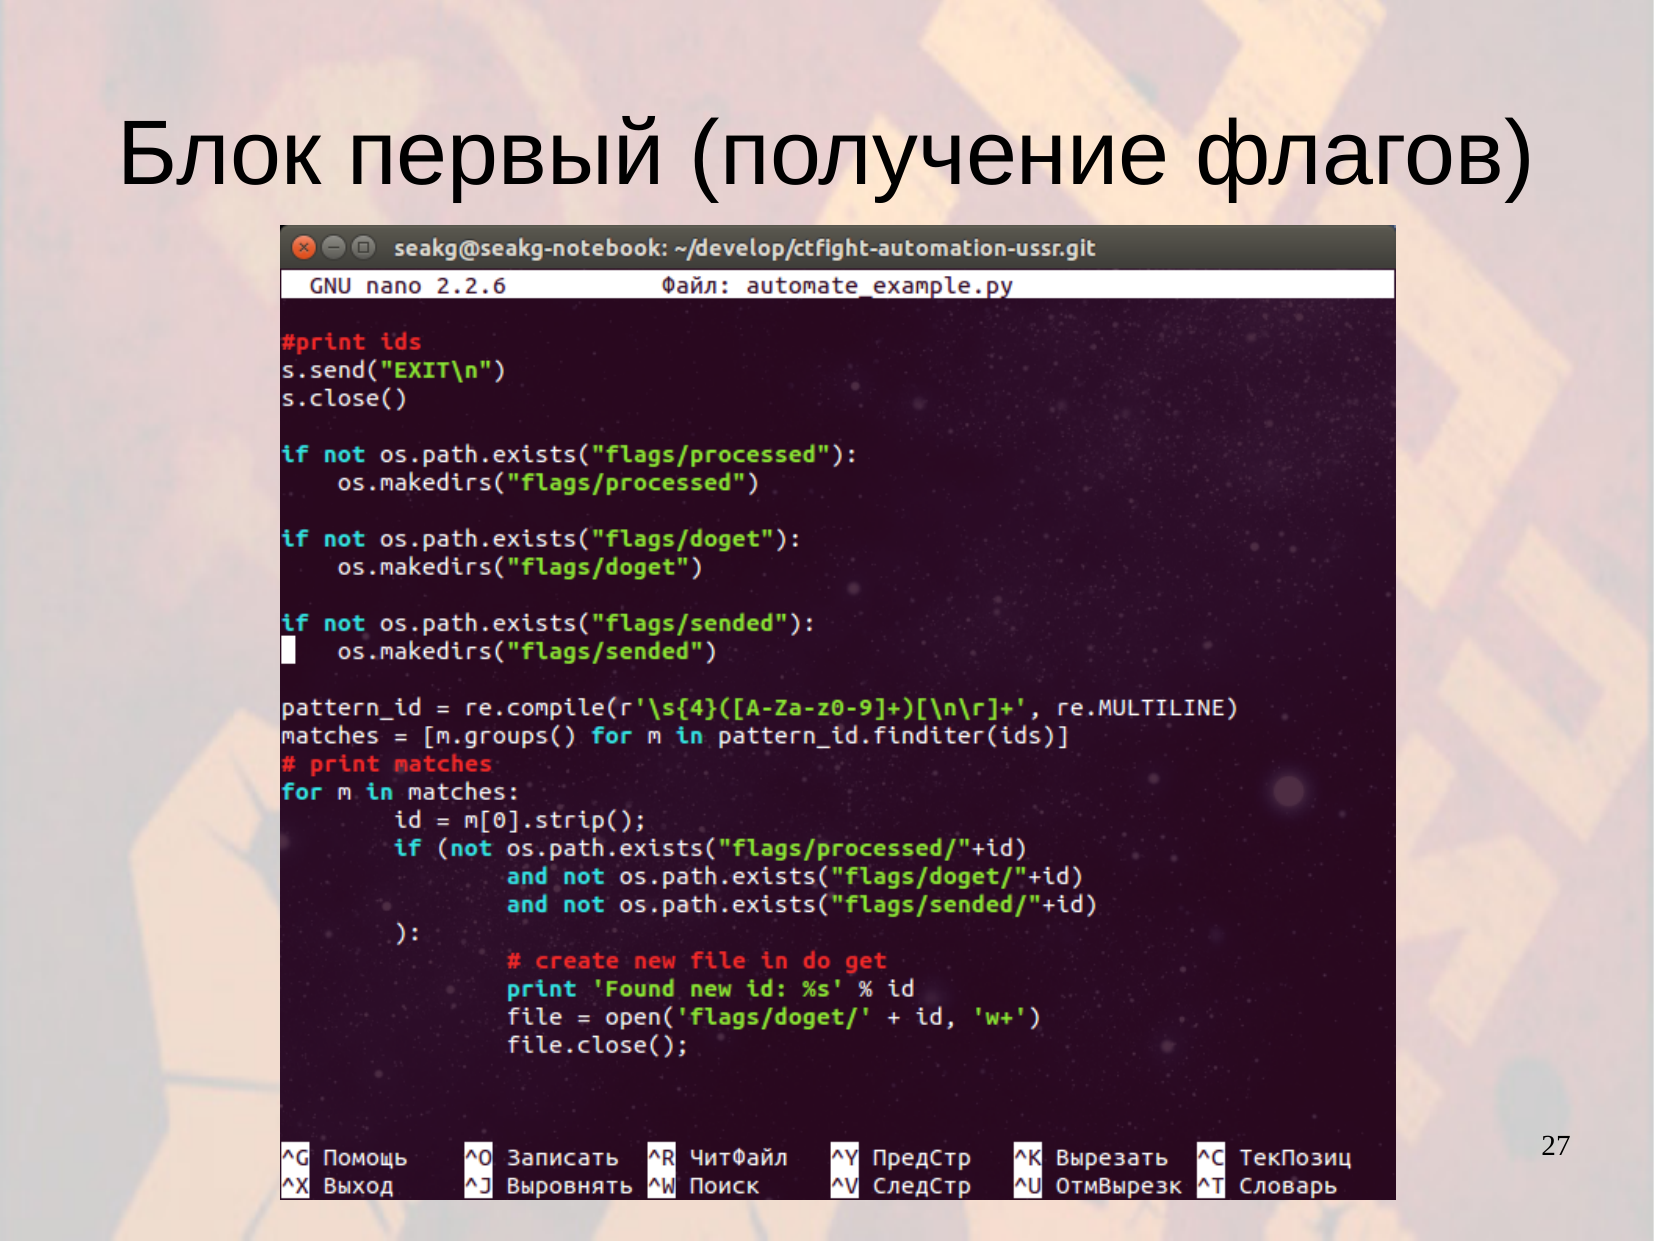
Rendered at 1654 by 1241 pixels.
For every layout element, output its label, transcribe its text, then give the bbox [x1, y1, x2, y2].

picture [0, 0, 1654, 1241]
title Блок первый (получение флагов) [82, 49, 1571, 257]
